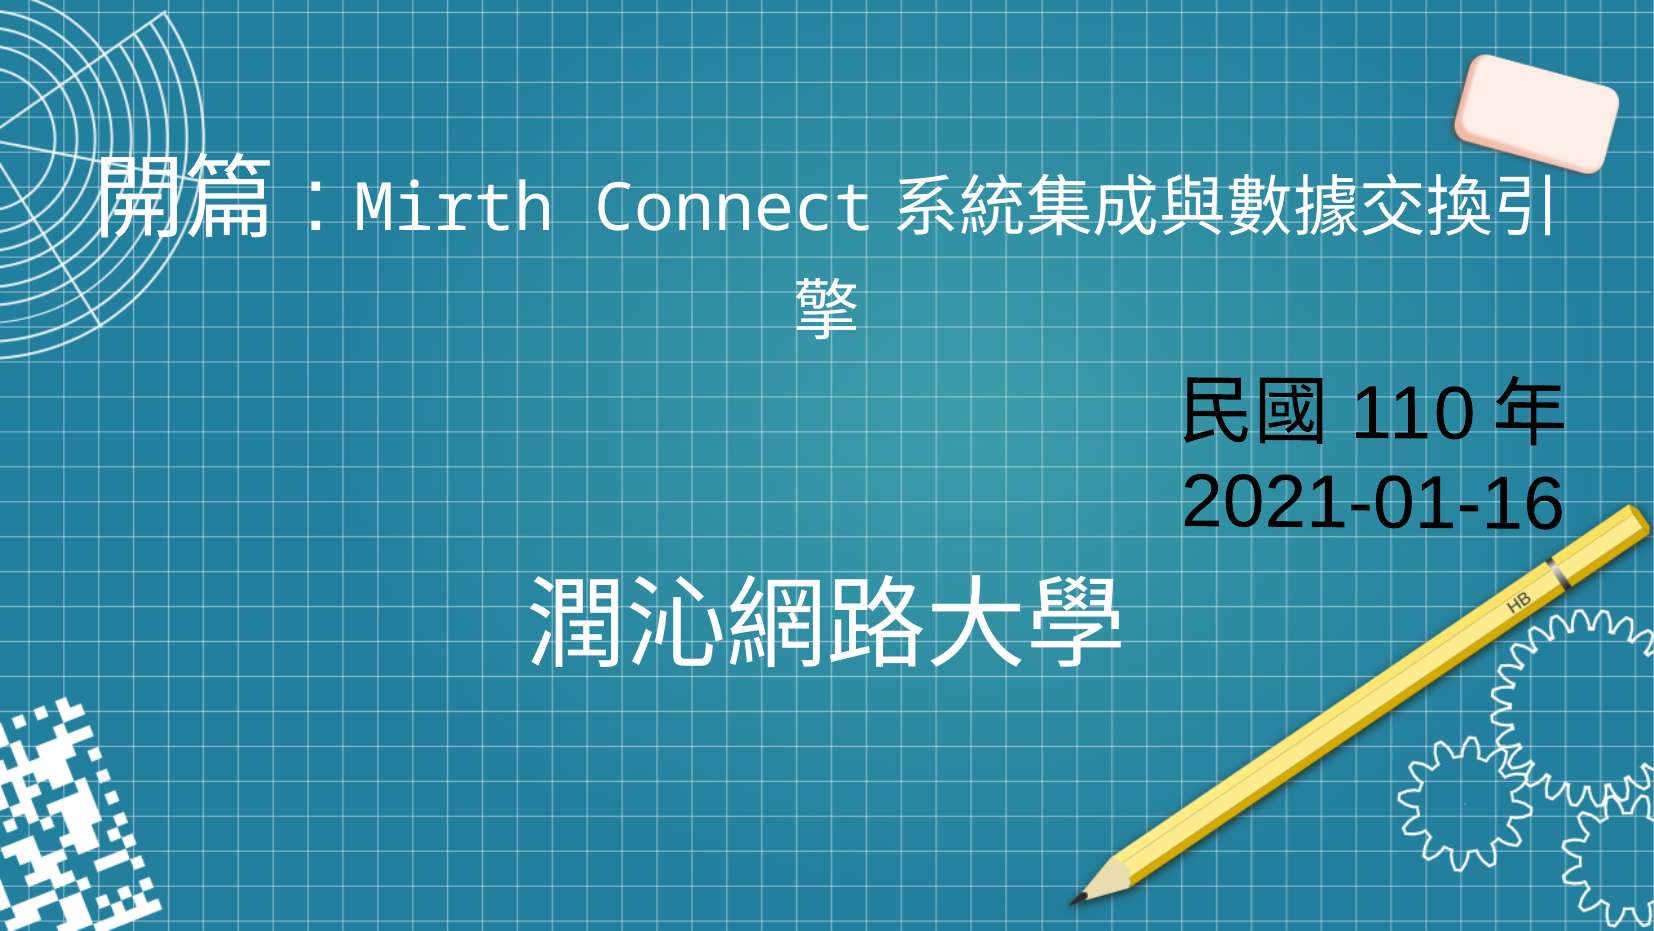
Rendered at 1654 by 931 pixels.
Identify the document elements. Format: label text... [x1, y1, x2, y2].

text_box 民國110年 2021-01-16 [1122, 326, 1625, 589]
subtitle 潤沁網路大學 [82, 389, 1571, 842]
title 開篇: Mirth Connect系統集成與數據交換引擎 [82, 132, 1571, 346]
picture [0, 0, 1654, 931]
